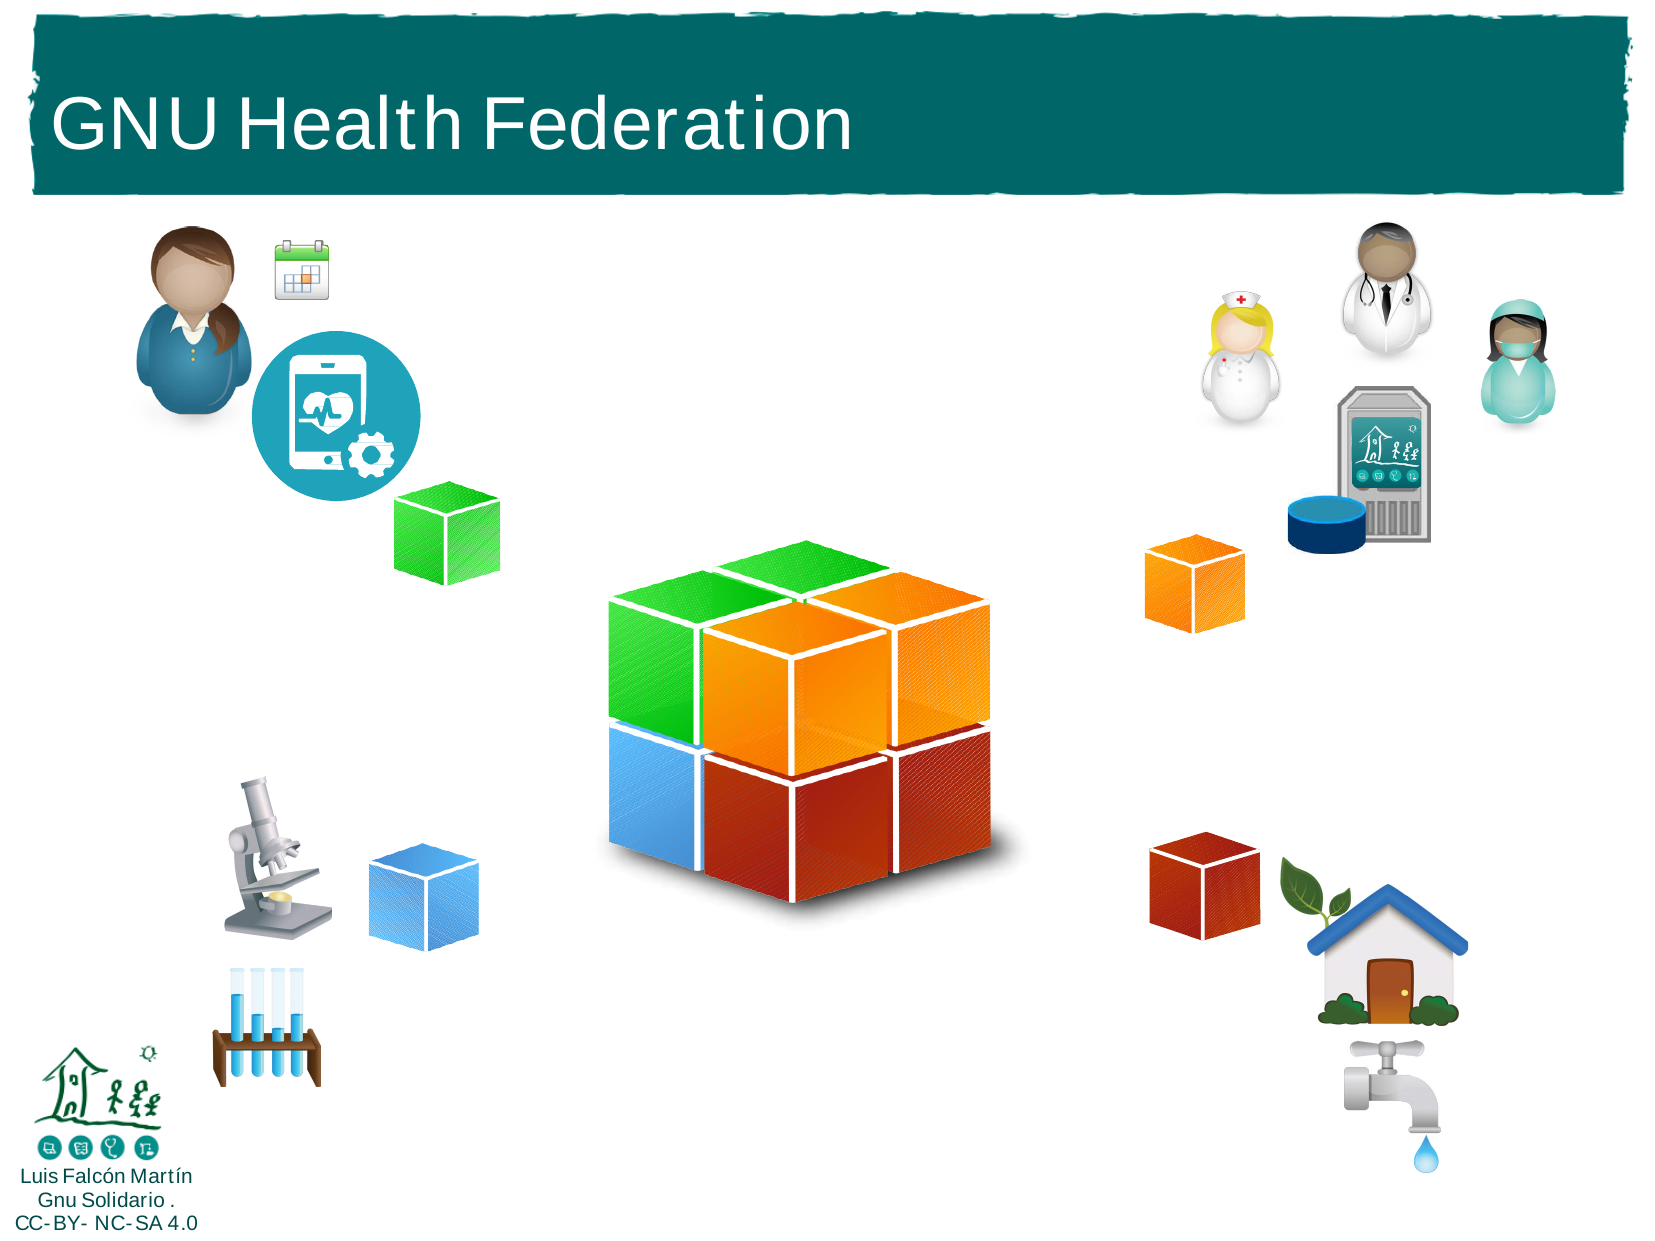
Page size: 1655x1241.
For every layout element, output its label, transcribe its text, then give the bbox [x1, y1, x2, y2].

text_box [212, 968, 321, 1087]
text_box [560, 541, 1033, 933]
text_box LuisFalcónMartín GnuSolidario. CC-BY-NC-SA4.0 [0, 1157, 213, 1241]
text_box [1467, 289, 1569, 434]
text_box [1187, 280, 1431, 553]
text_box [118, 217, 421, 502]
text_box [1344, 1040, 1441, 1173]
text_box [224, 776, 332, 939]
title GNUHealthFederation [48, 74, 1607, 179]
text_box [1280, 857, 1468, 1026]
text_box [369, 844, 479, 952]
text_box [394, 482, 500, 586]
text_box [1332, 214, 1443, 366]
text_box [1149, 831, 1261, 941]
text_box [1145, 535, 1245, 633]
picture [0, 0, 1654, 1211]
